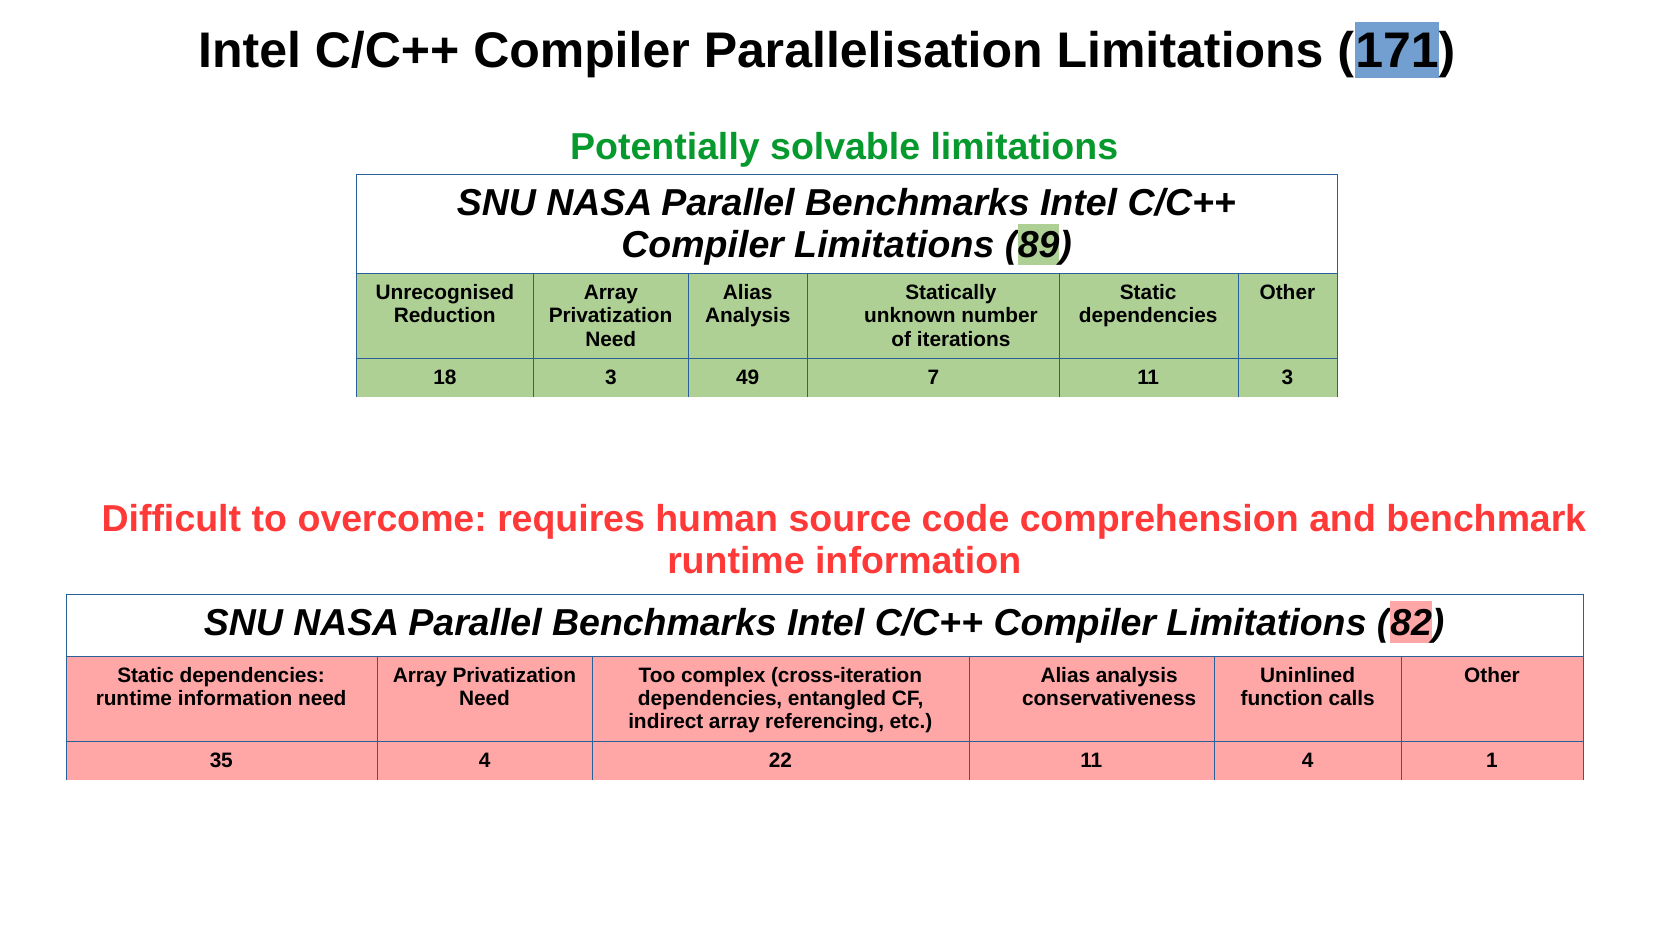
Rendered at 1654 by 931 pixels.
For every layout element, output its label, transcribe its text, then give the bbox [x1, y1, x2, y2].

table_cell 11 [1060, 359, 1238, 397]
table_cell 49 [689, 359, 807, 397]
table_cell 11 [970, 742, 1214, 780]
table_cell 1 [1402, 742, 1583, 780]
table_cell Other [1239, 274, 1337, 358]
table_cell Statically unknown number of iterations [808, 274, 1059, 358]
table_cell 3 [534, 359, 688, 397]
table_header SNU NASA Parallel Benchmarks Intel C/C++ Compiler Limitations (89) [357, 178, 1337, 273]
table_cell 22 [593, 742, 969, 780]
table_header SNU NASA Parallel Benchmarks Intel C/C++ Compiler Limitations (82) [67, 595, 1583, 656]
table_cell Other [1402, 657, 1583, 741]
table_cell Array Privatization Need [534, 274, 688, 358]
table_cell 7 [808, 359, 1059, 397]
table_cell Alias analysis conservativeness [970, 657, 1214, 741]
text_box Difficult to overcome: requires human source code comprehension and benchmark runtime information [0, 490, 1654, 589]
table_cell Array Privatization Need [378, 657, 592, 741]
table_cell 18 [357, 359, 533, 397]
table_cell Alias Analysis [689, 274, 807, 358]
text_box Potentially solvable limitations [0, 118, 1654, 178]
table_cell Static dependencies [1060, 274, 1238, 358]
table_cell 4 [378, 742, 592, 780]
table_cell 4 [1215, 742, 1401, 780]
table_cell Too complex (cross-iteration dependencies, entangled CF, indirect array referencing, etc.) [593, 657, 969, 741]
table_cell 3 [1239, 359, 1337, 397]
table_cell Static dependencies: runtime information need [67, 657, 377, 741]
title Intel C/C++ Compiler Parallelisation Limitations (171) [0, 2, 1654, 98]
table_cell 35 [67, 742, 377, 780]
table_cell Uninlined function calls [1215, 657, 1401, 741]
table_cell Unrecognised Reduction [357, 274, 533, 358]
